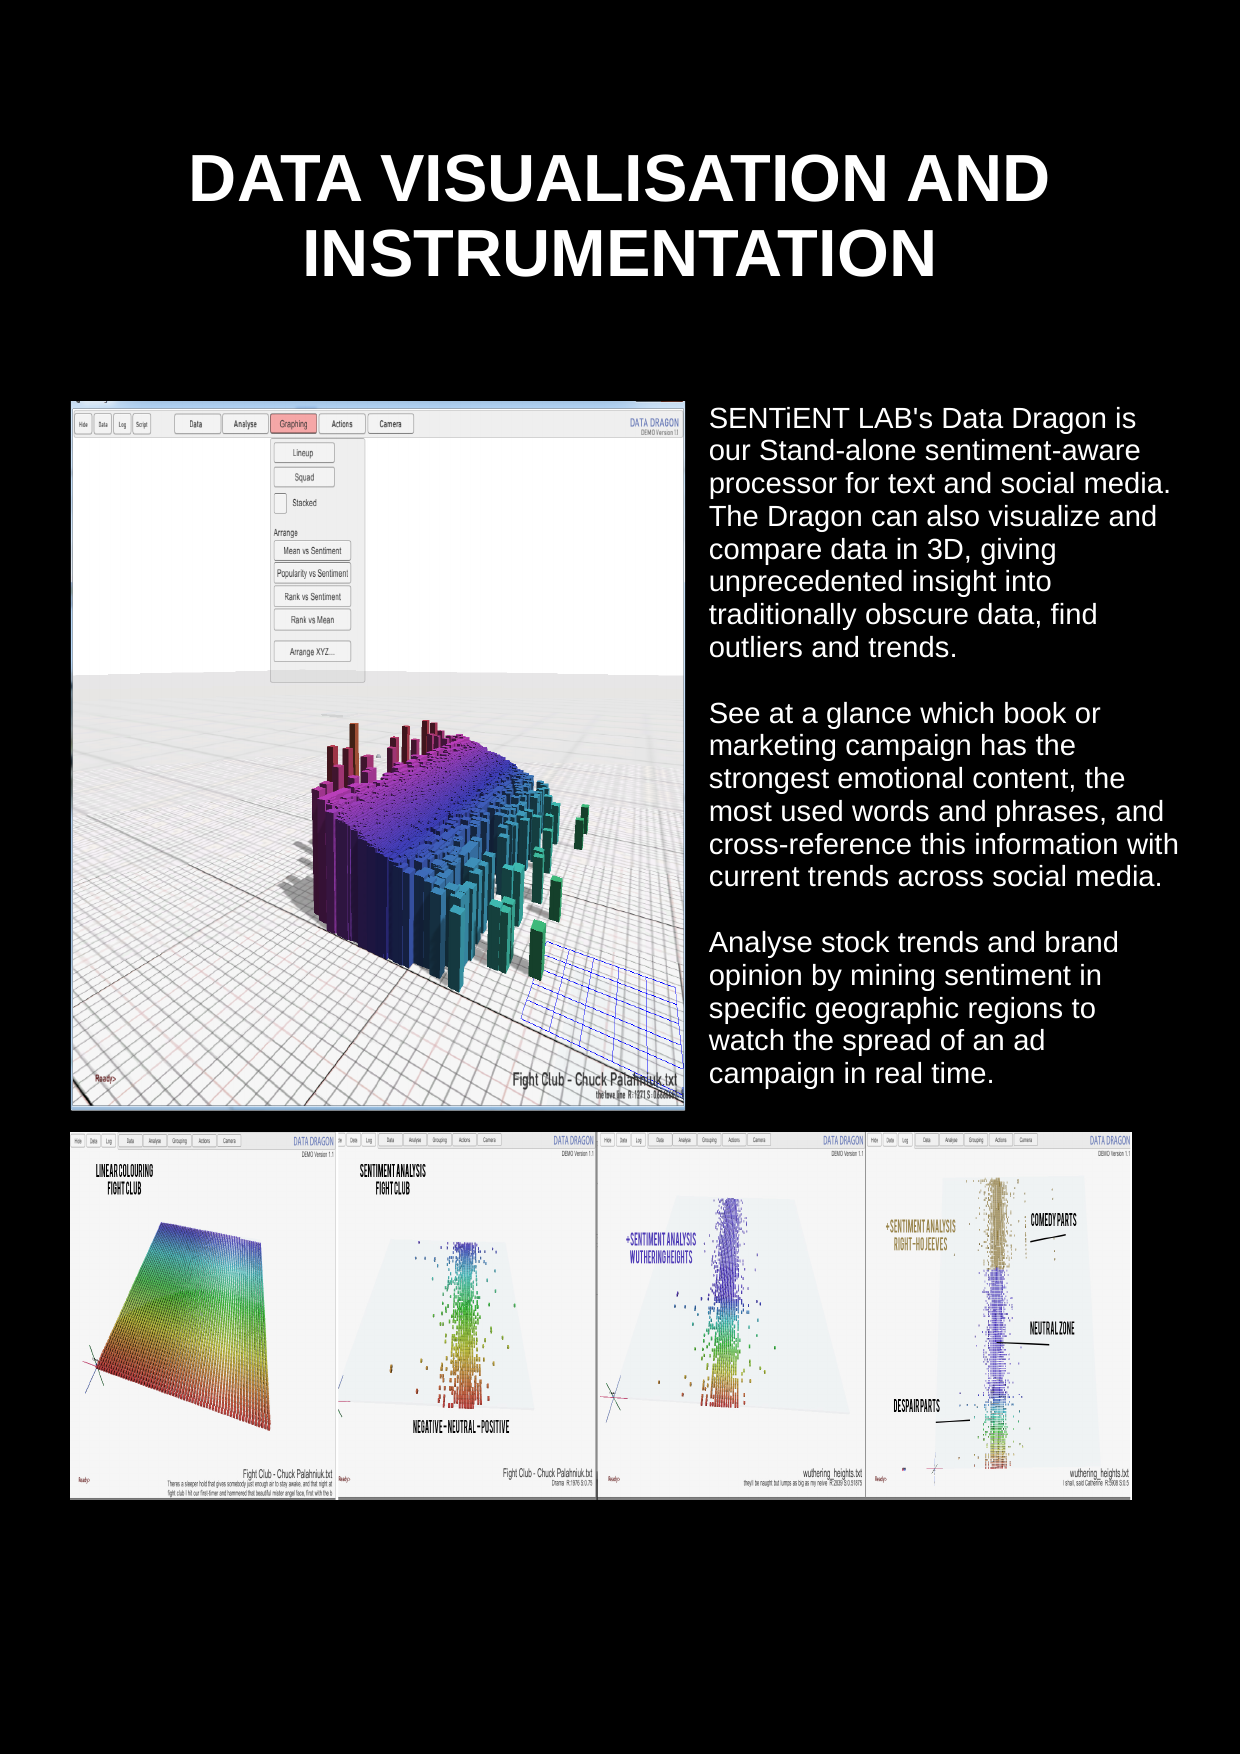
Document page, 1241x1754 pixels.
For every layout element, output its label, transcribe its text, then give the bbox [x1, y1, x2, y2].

text_box SENTiENT LAB's Data Dragon is our Stand-alone sentiment-aware processor for text and social media. The Dragon can also visualize and compare data in 3D, giving unprecedented insight into traditionally obscure data, find outliers and trends. See at a glance which book or marketing campaign has the strongest emotional content, the most used words and phrases, and cross-reference this information with current trends across social media. Analyse stock trends and brand opinion by mining sentiment in specific geographic regions to watch the spread of an ad campaign in real time. [708, 401, 1182, 1428]
title DATA VISUALISATION AND INSTRUMENTATION [62, 69, 1179, 363]
picture [70, 1132, 1132, 1501]
picture [70, 401, 686, 1111]
